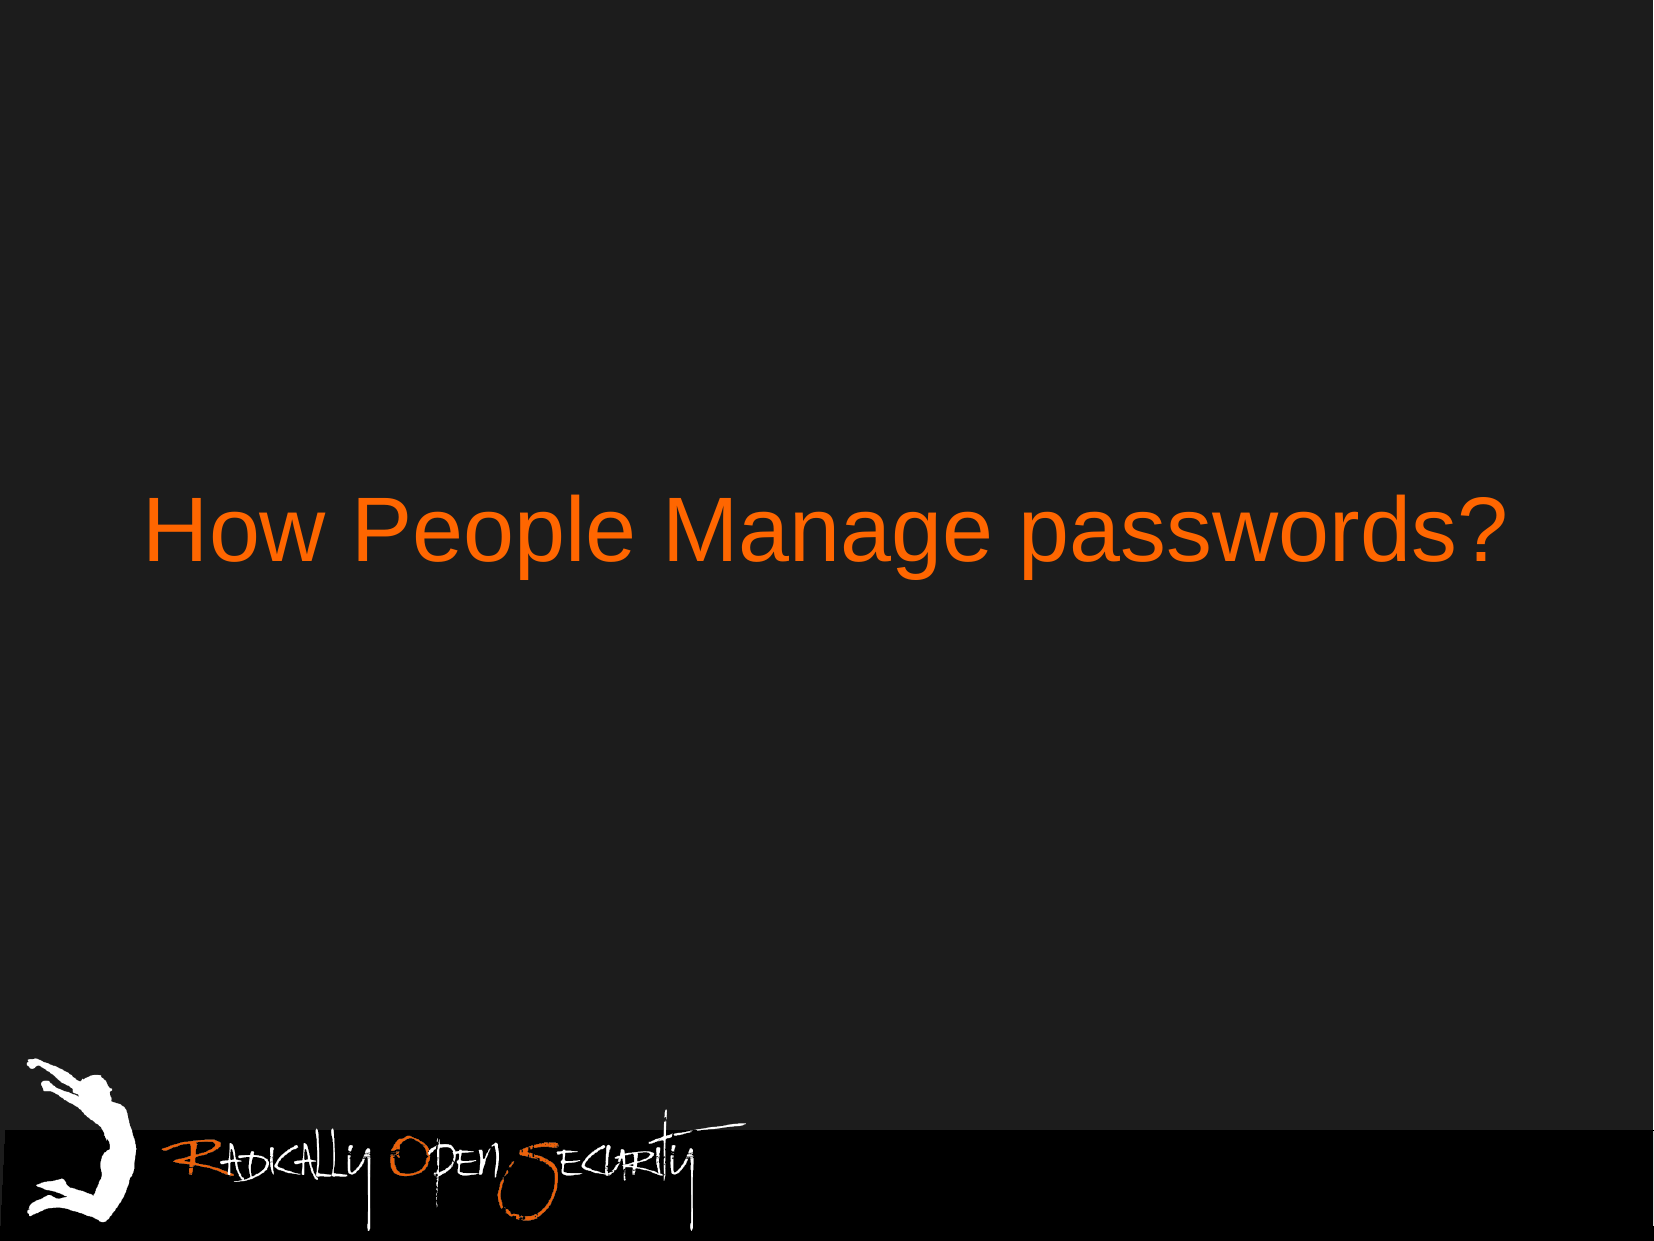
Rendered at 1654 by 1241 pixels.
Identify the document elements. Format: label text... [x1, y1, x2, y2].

picture [0, 1022, 778, 1241]
subtitle How People Manage passwords? [82, 49, 1571, 1010]
